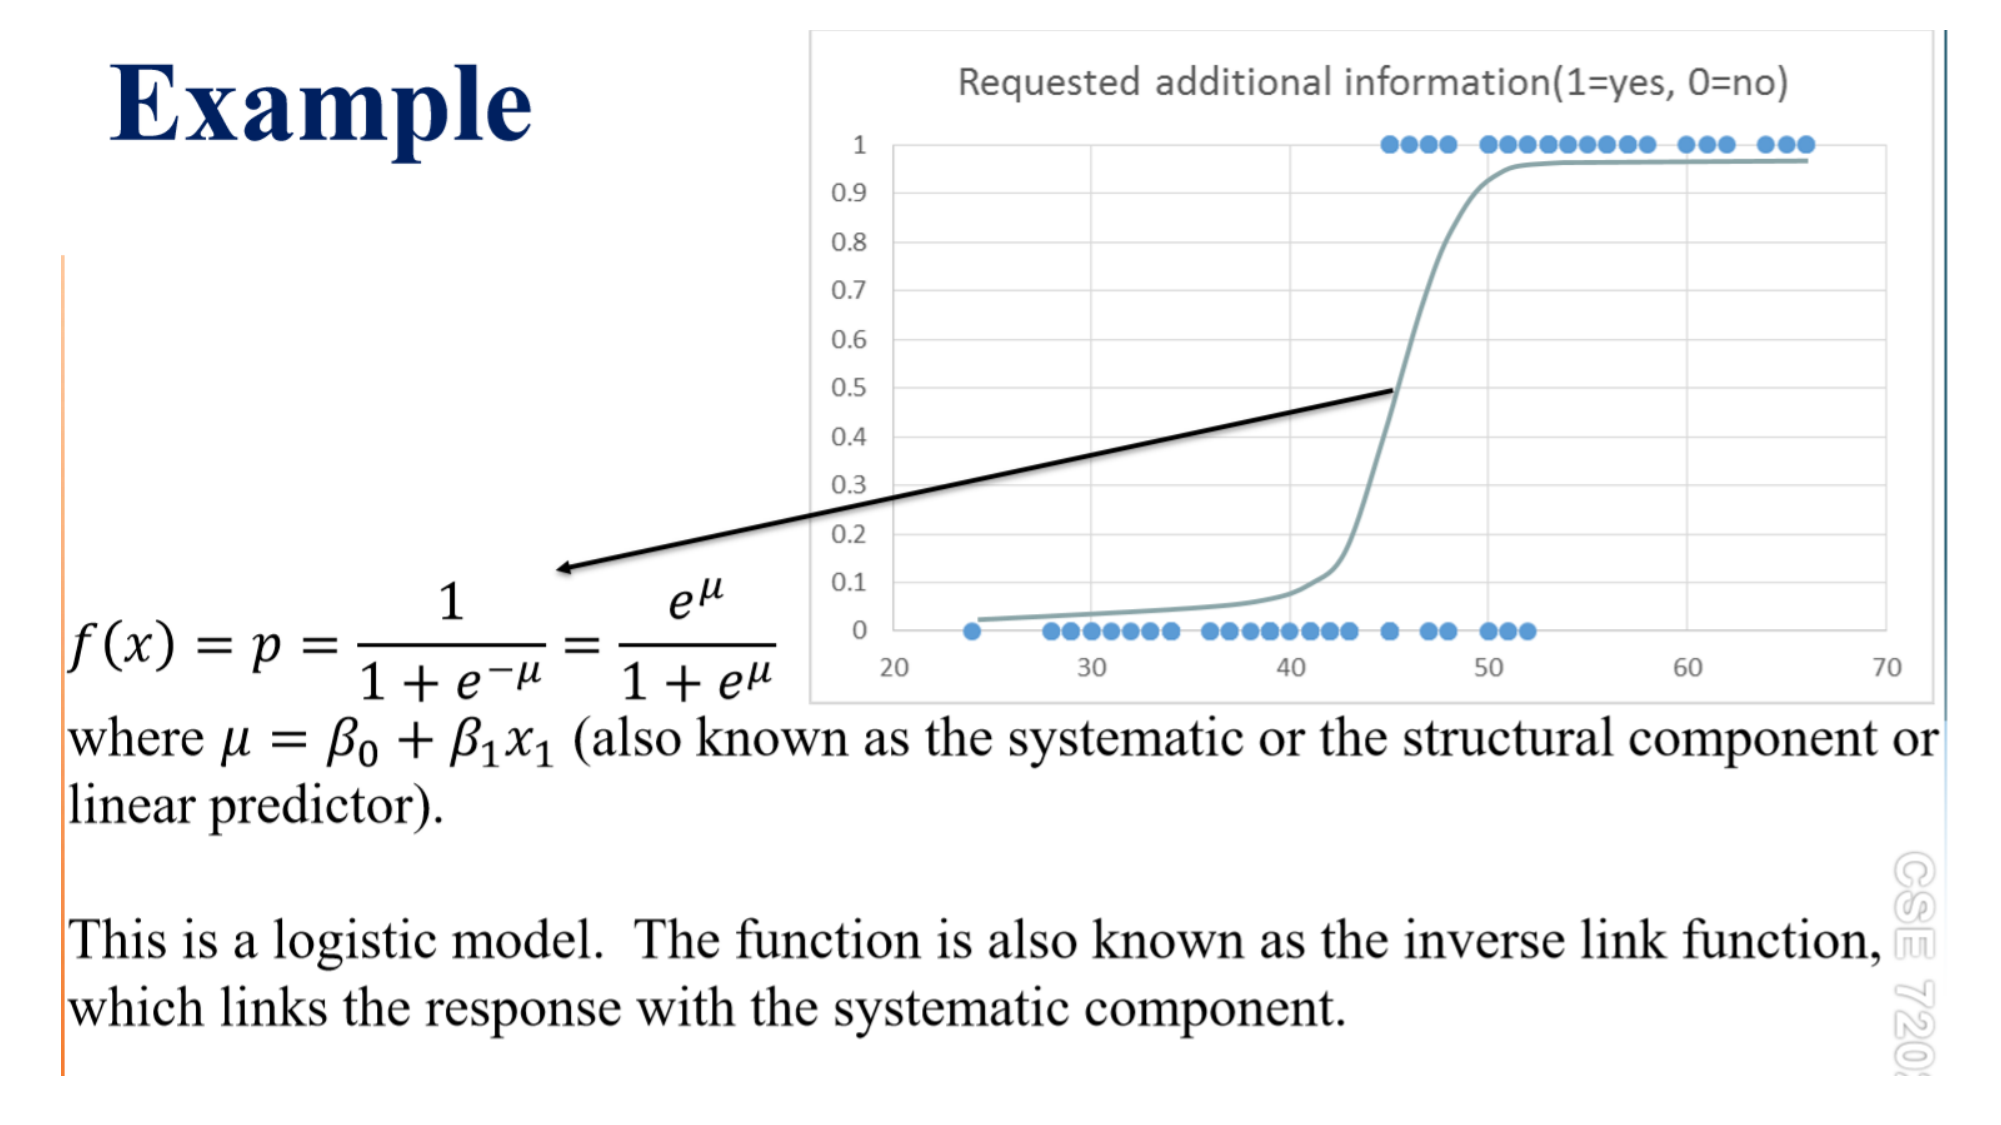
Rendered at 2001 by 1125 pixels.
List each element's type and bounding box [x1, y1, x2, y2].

picture [61, 30, 1949, 1076]
